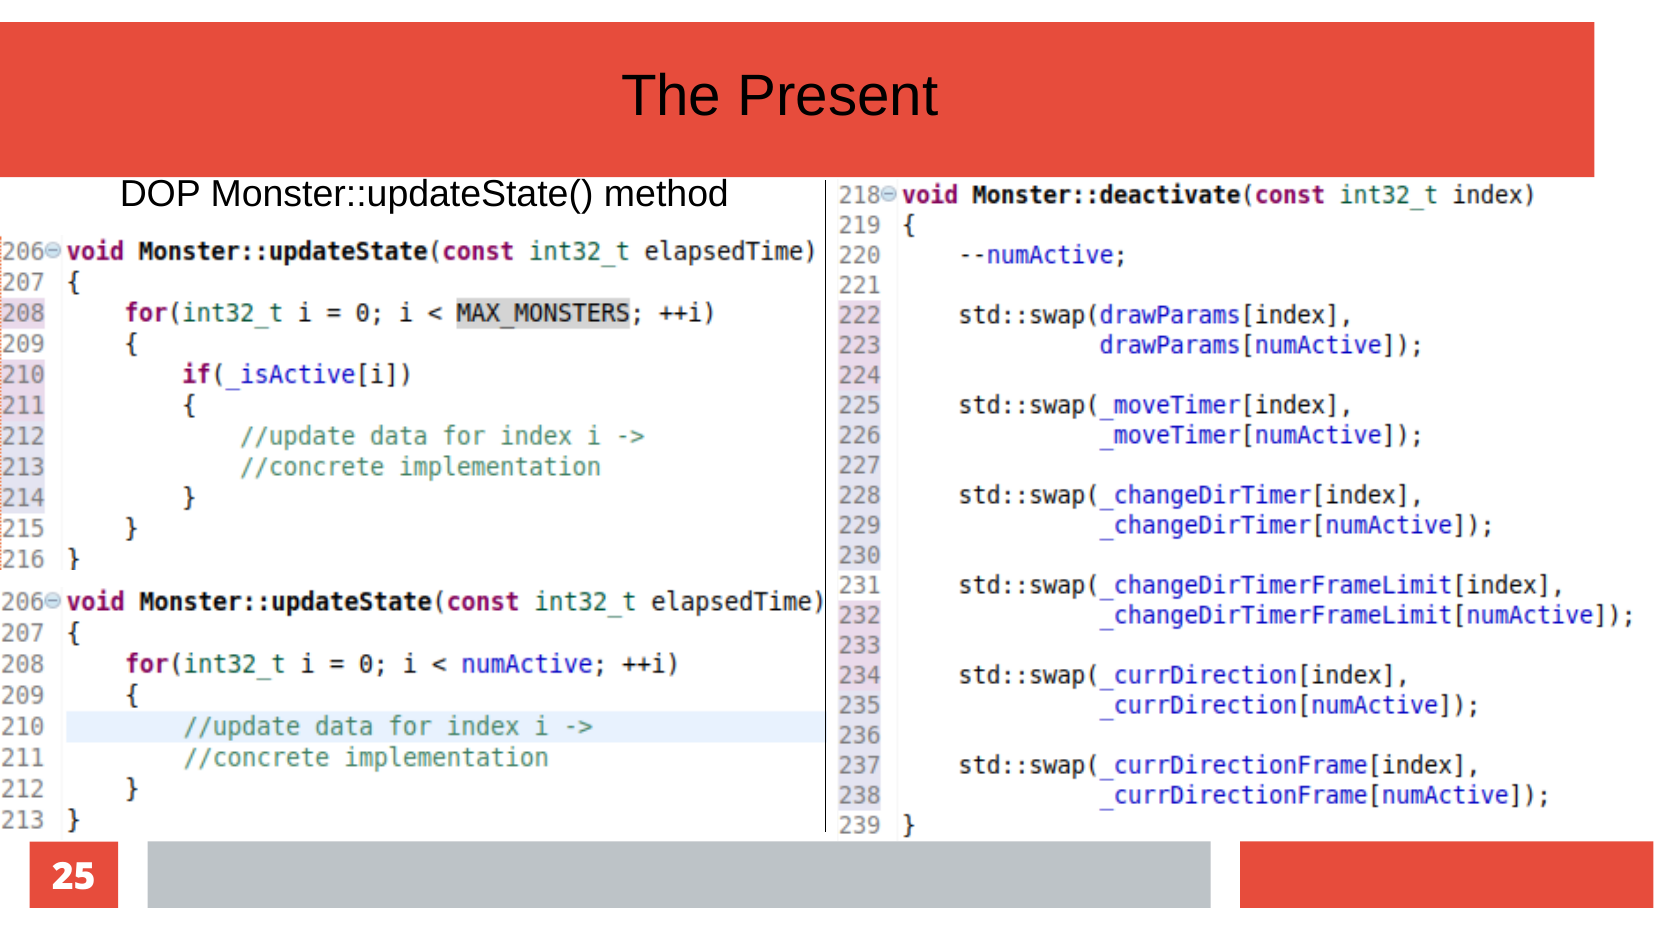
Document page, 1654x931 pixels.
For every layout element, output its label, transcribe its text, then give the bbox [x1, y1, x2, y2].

picture [0, 235, 820, 571]
picture [1, 587, 827, 840]
text_box The Present [270, 55, 1291, 136]
text_box DOP Monster::updateState() method [105, 165, 1111, 516]
picture [837, 179, 1636, 841]
